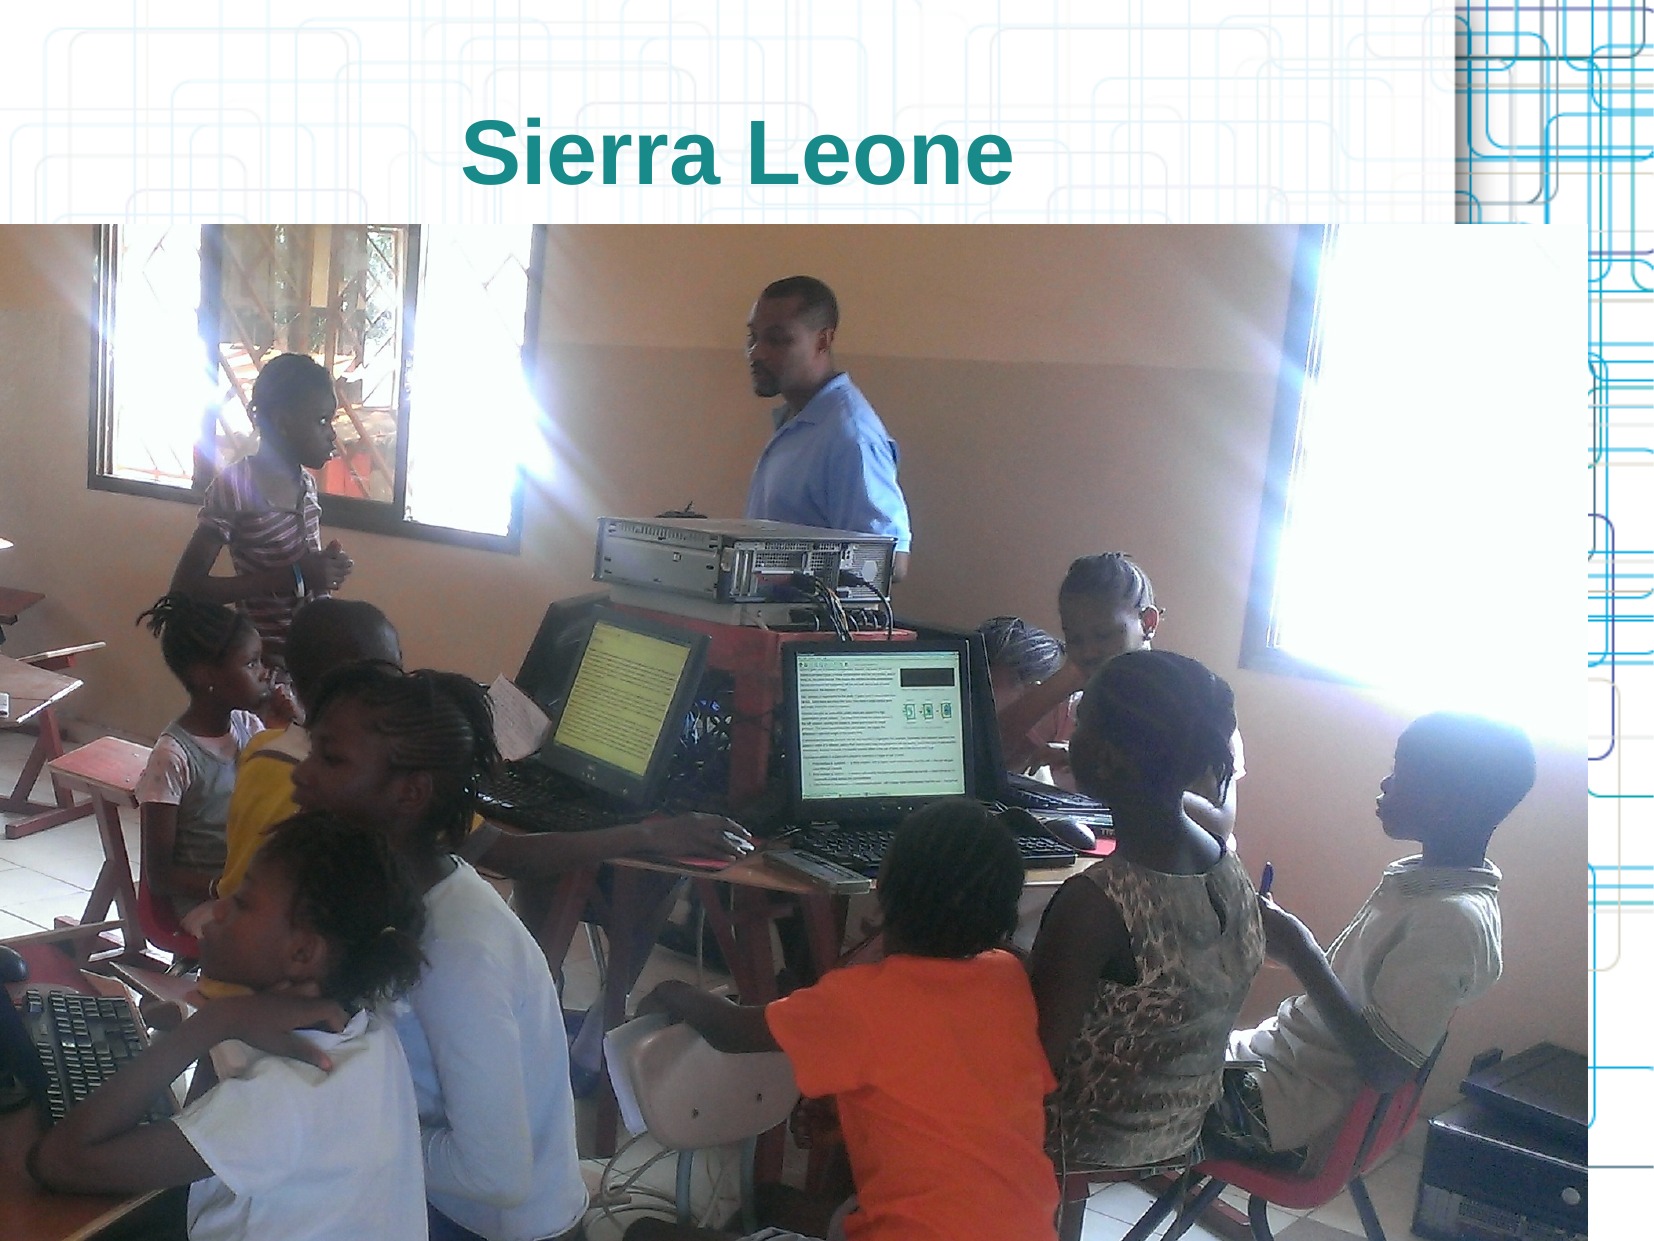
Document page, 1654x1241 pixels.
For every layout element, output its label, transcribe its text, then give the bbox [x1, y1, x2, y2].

picture [0, 0, 1654, 1241]
title Sierra Leone [59, 49, 1418, 224]
